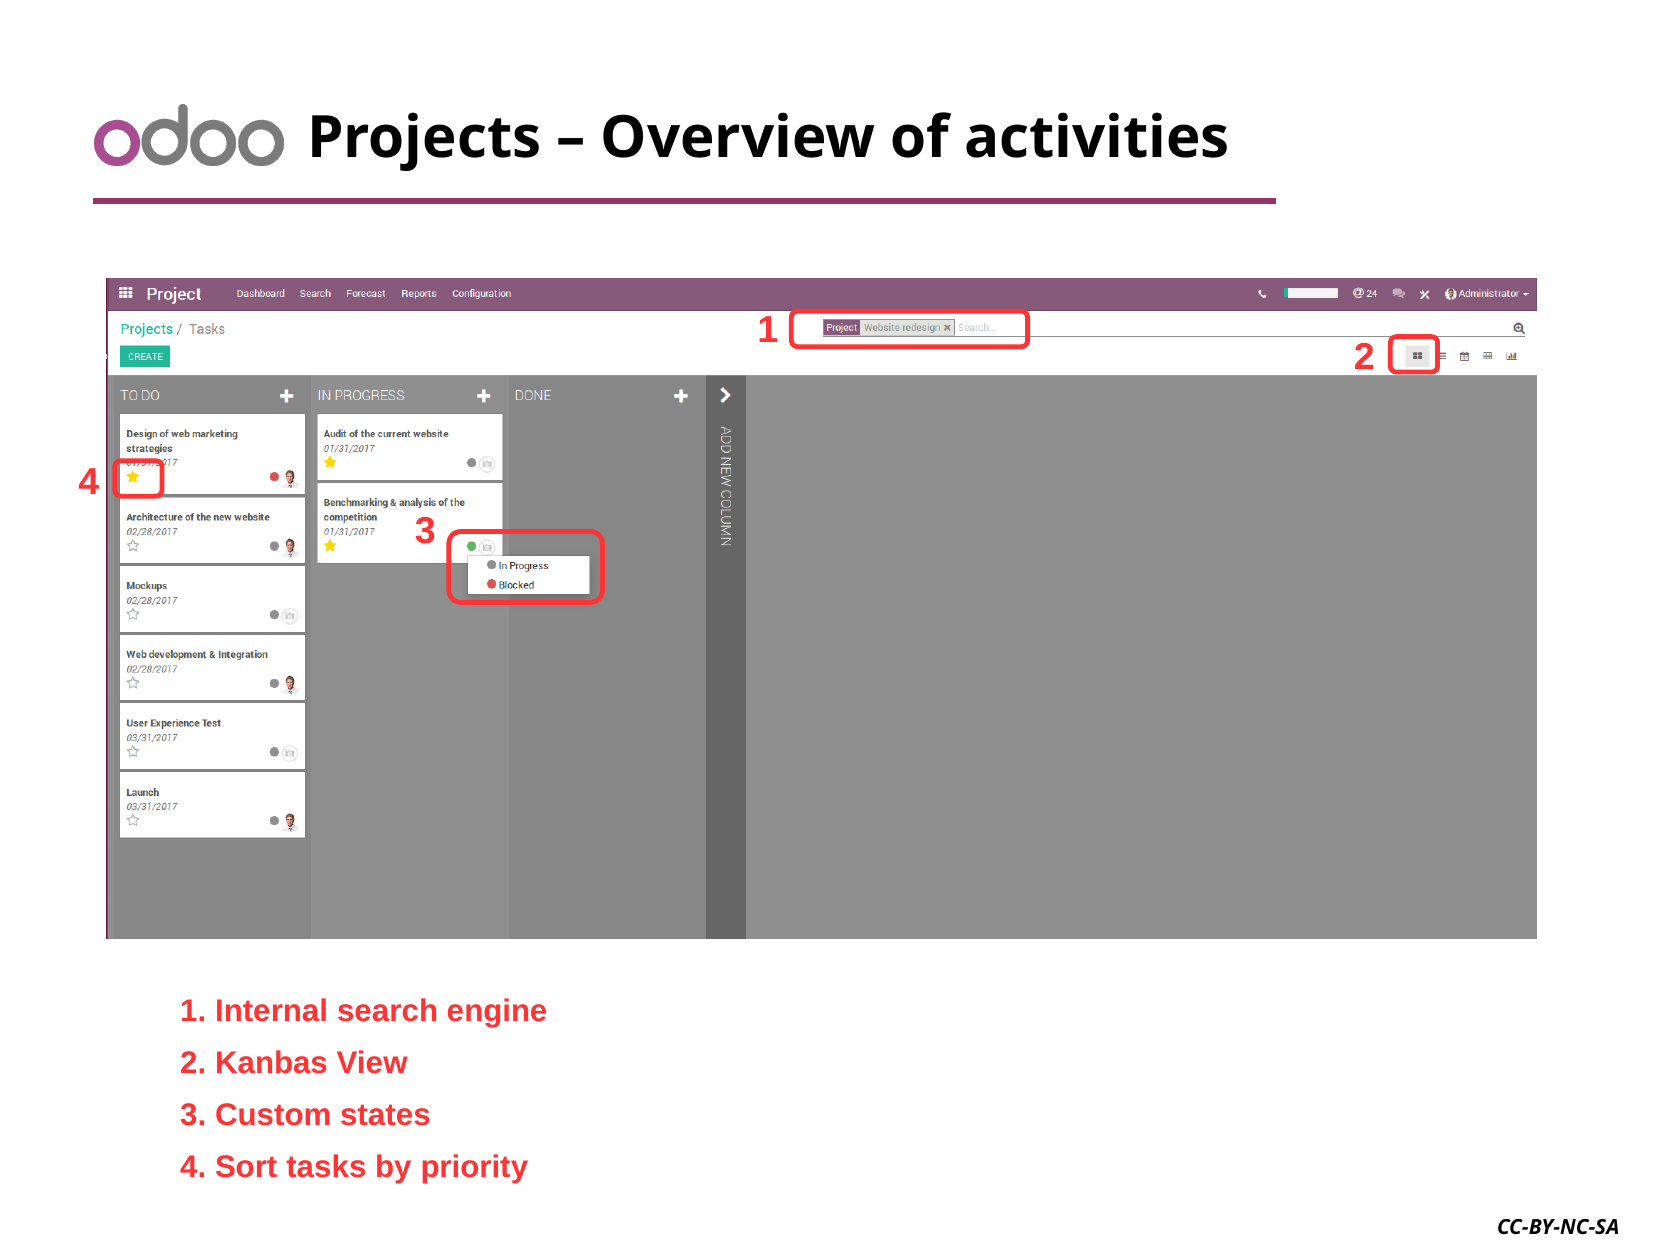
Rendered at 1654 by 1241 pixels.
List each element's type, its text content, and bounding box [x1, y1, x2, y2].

text_box 1. Internal search engine 2. Kanbas View 3. Custom states 4. Sort tasks by priority [165, 968, 1123, 1175]
text_box [125, 460, 163, 497]
picture [94, 104, 284, 166]
text_box 1 [732, 301, 804, 358]
text_box [804, 311, 1028, 347]
text_box [1400, 336, 1438, 373]
picture [106, 278, 1537, 939]
text_box 4 [53, 453, 125, 510]
text_box CC-BY-NC-SA [1482, 1204, 1654, 1241]
text_box 2 [1328, 327, 1400, 385]
text_box [448, 531, 603, 603]
text_box 3 [389, 501, 461, 559]
title Projects – Overview of activities [307, 31, 1570, 239]
